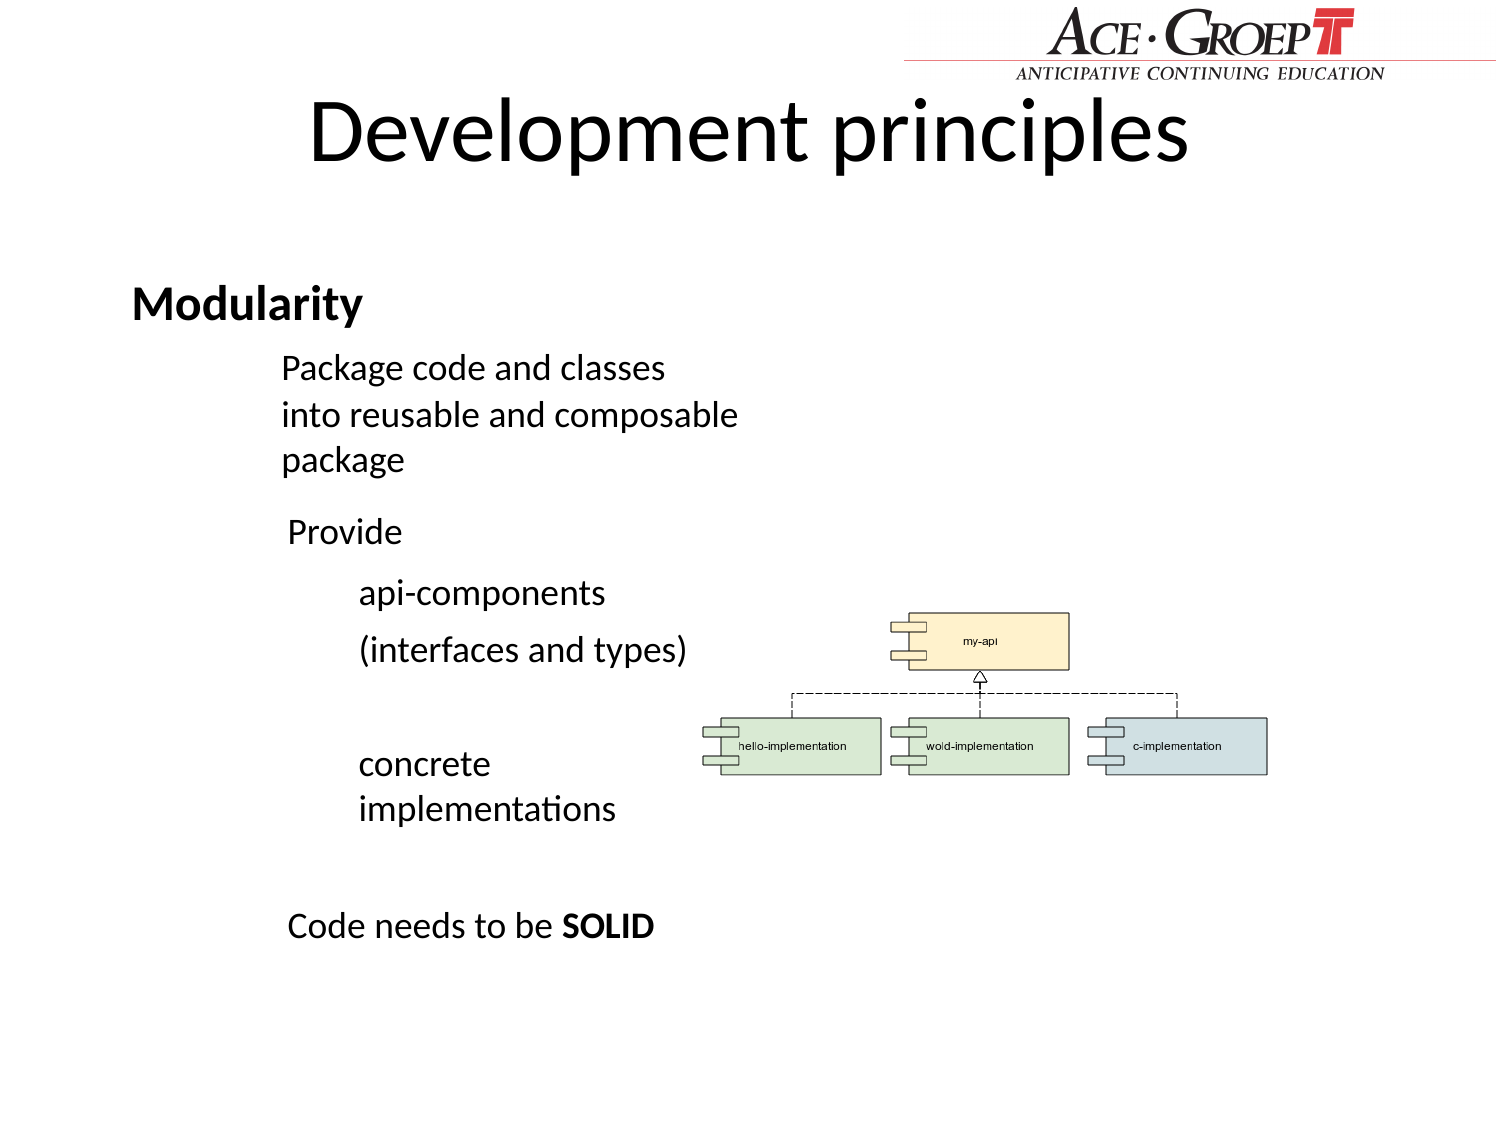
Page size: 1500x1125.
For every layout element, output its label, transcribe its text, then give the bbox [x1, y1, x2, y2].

list Modularity Package code and classes into reusable and composable package Provide api-components (interfaces and types) concrete implementations Code needs to be SOLID [60, 262, 1411, 1006]
title Development principles [75, 45, 1425, 233]
picture [904, 7, 1496, 80]
